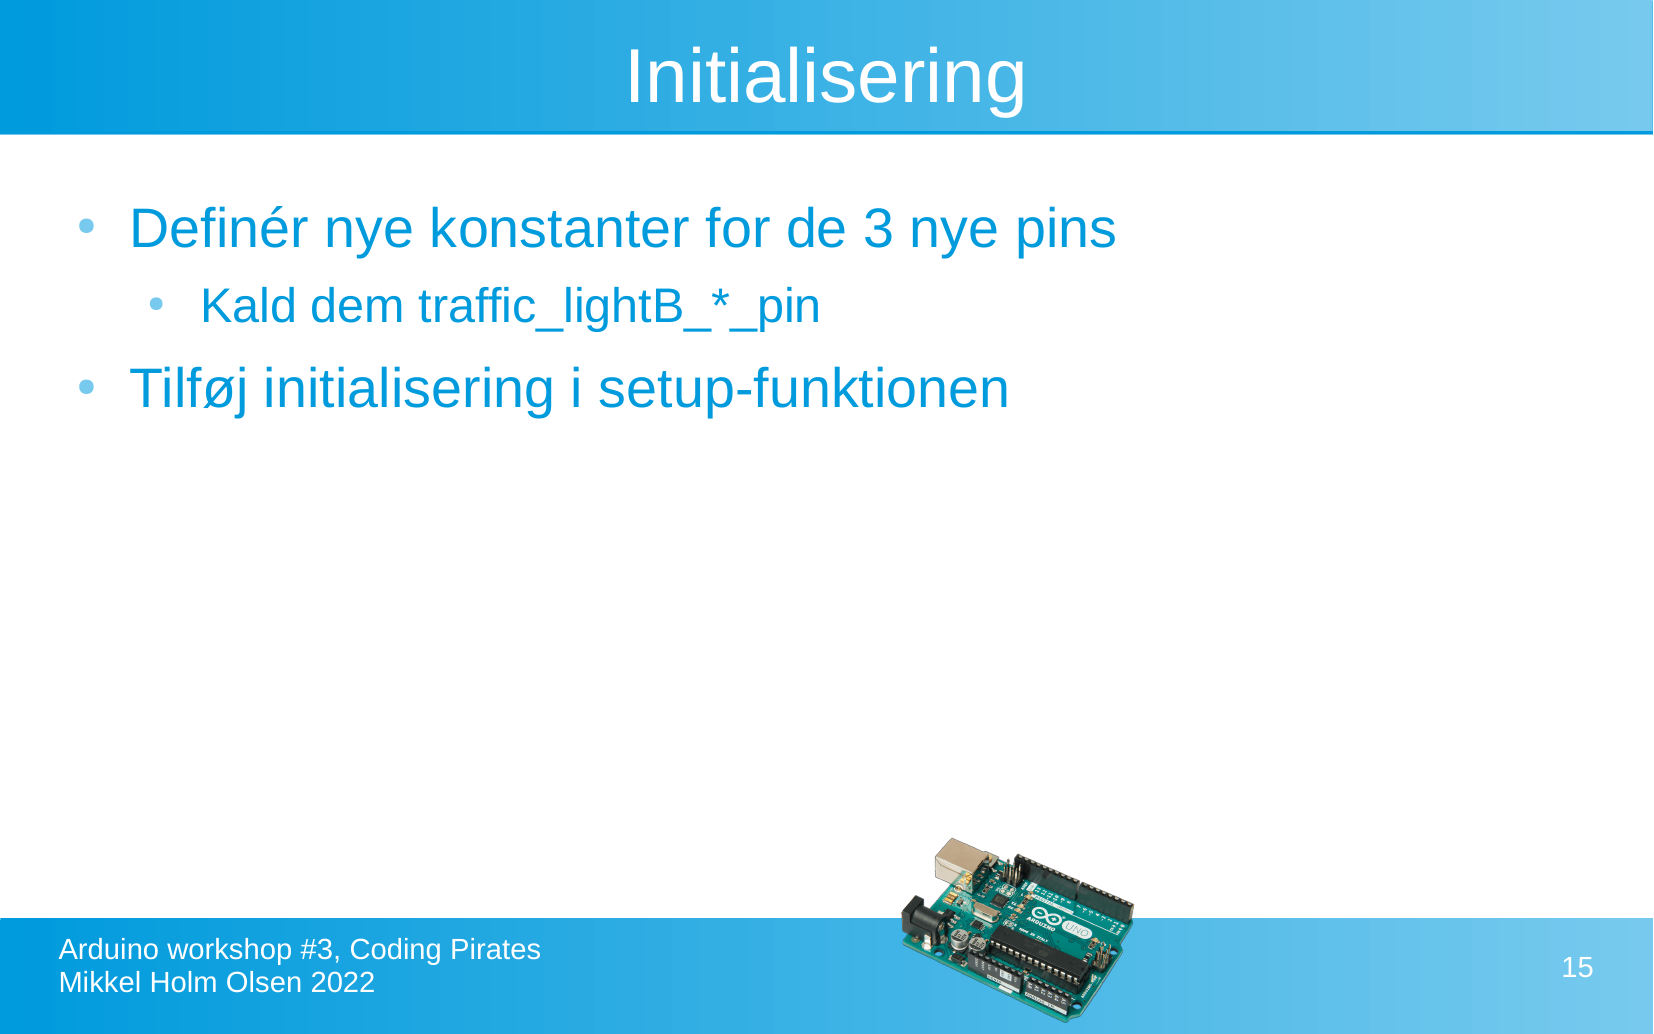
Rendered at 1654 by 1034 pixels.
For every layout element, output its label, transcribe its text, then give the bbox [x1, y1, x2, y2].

picture [900, 854, 1138, 1024]
title Initialisering [58, 32, 1594, 120]
list Definér nye konstanter for de 3 nye pins Kald dem traffic_lightB_*_pin Tilføj initialisering i setup-funktionen [58, 196, 1594, 854]
